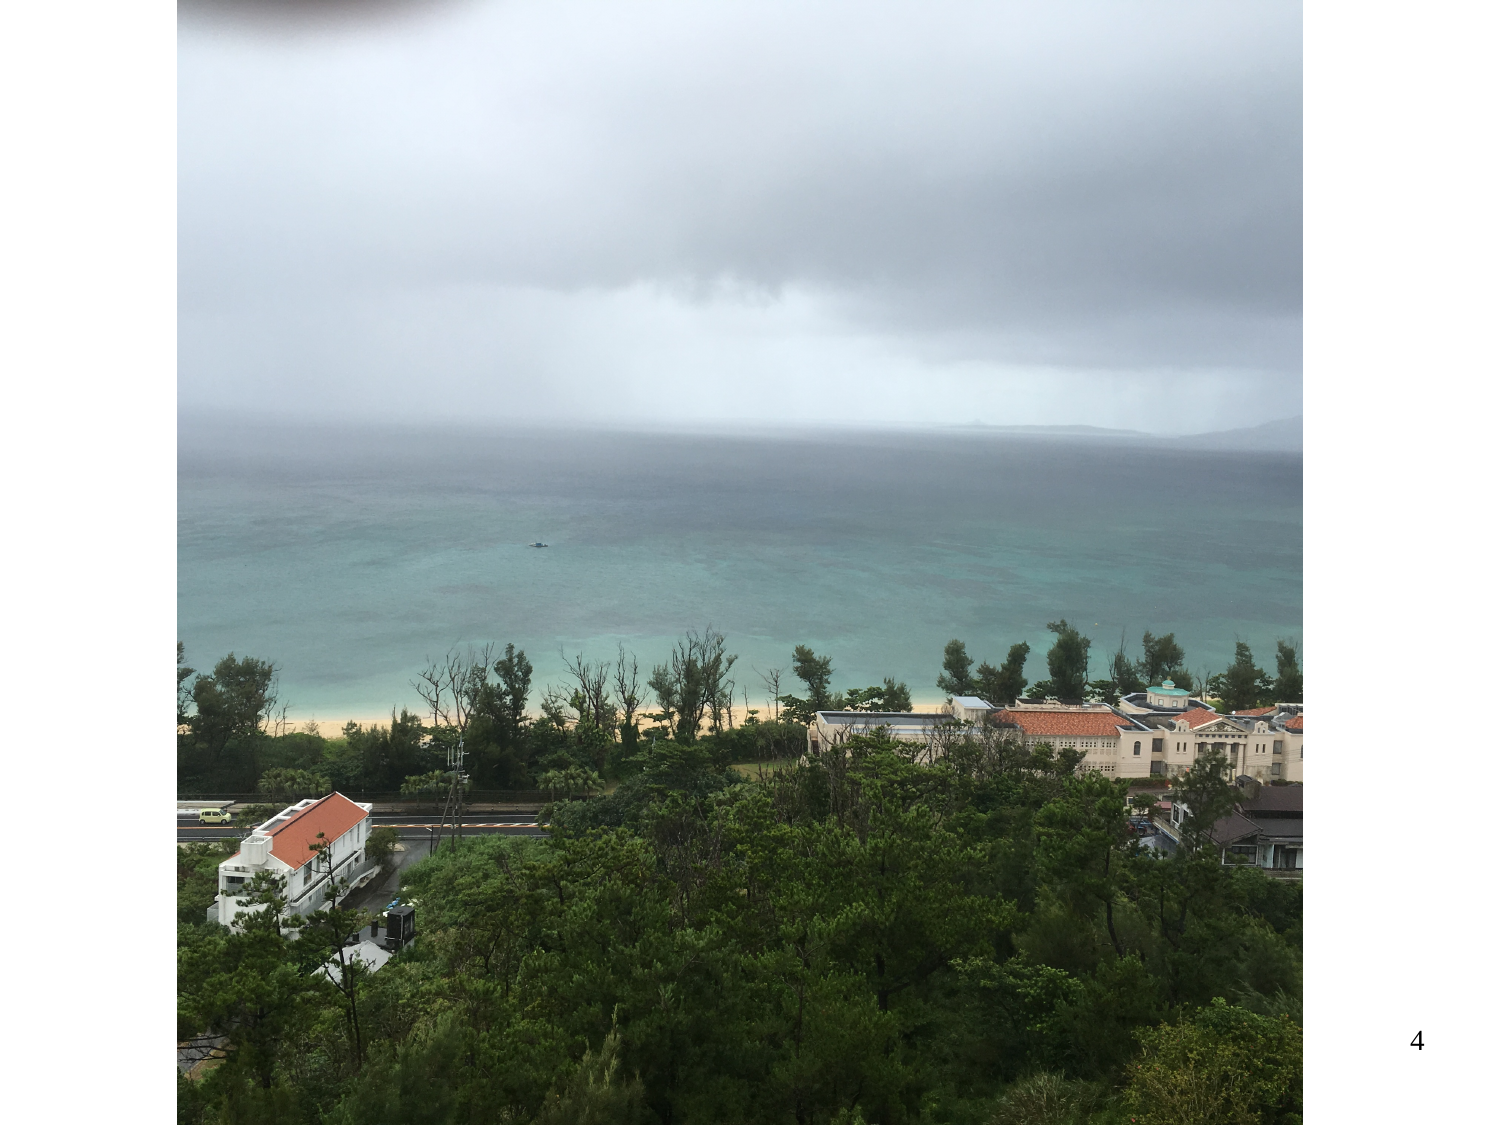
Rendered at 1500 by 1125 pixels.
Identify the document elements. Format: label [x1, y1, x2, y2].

picture [177, 0, 1303, 1125]
